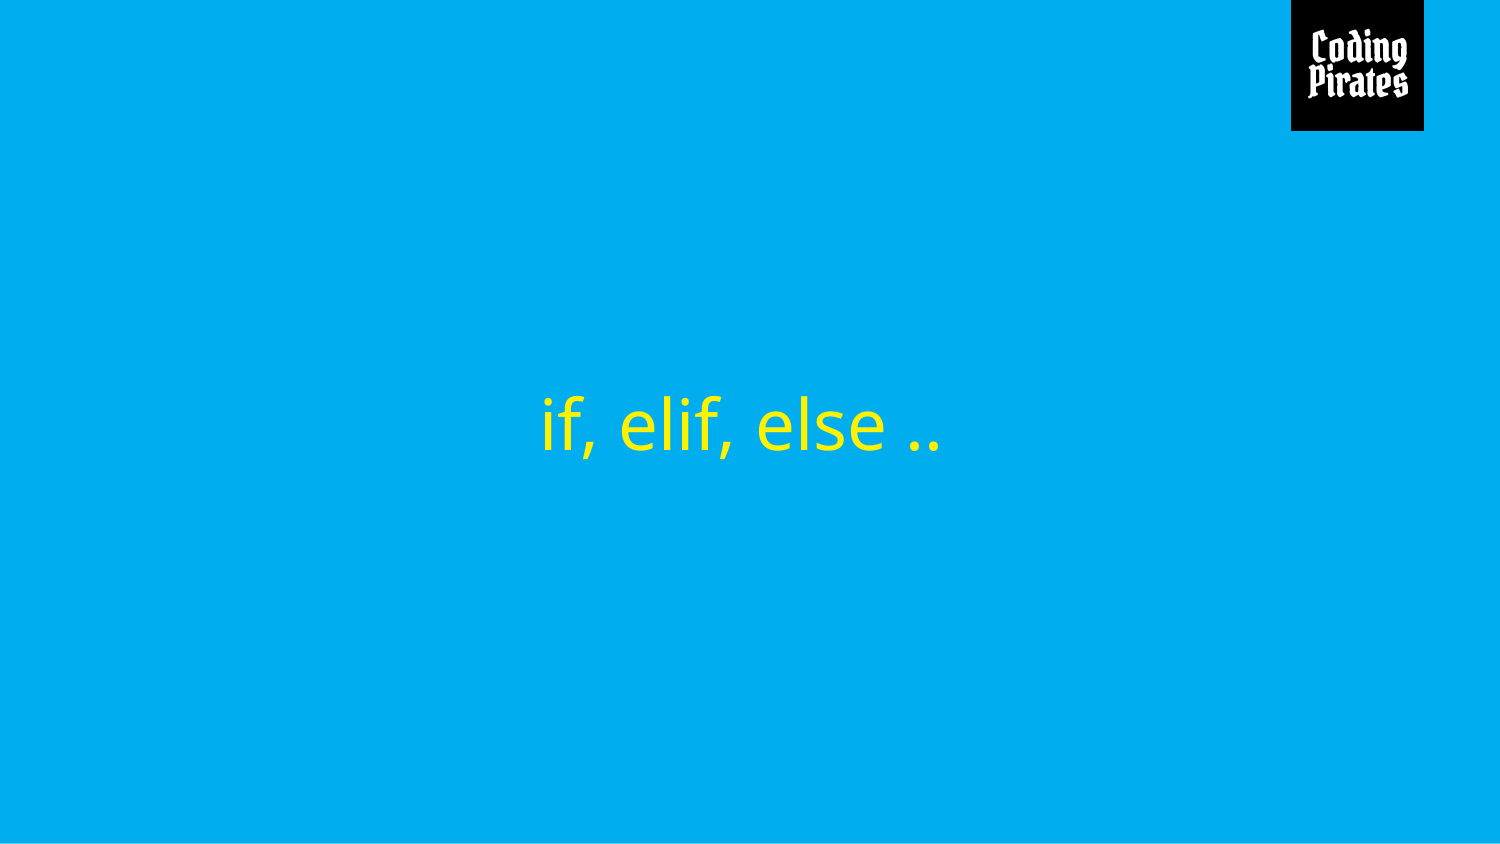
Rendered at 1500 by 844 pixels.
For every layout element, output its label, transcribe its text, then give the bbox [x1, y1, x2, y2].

title if, elif, else .. [12, 352, 1472, 491]
picture [1292, 0, 1423, 130]
